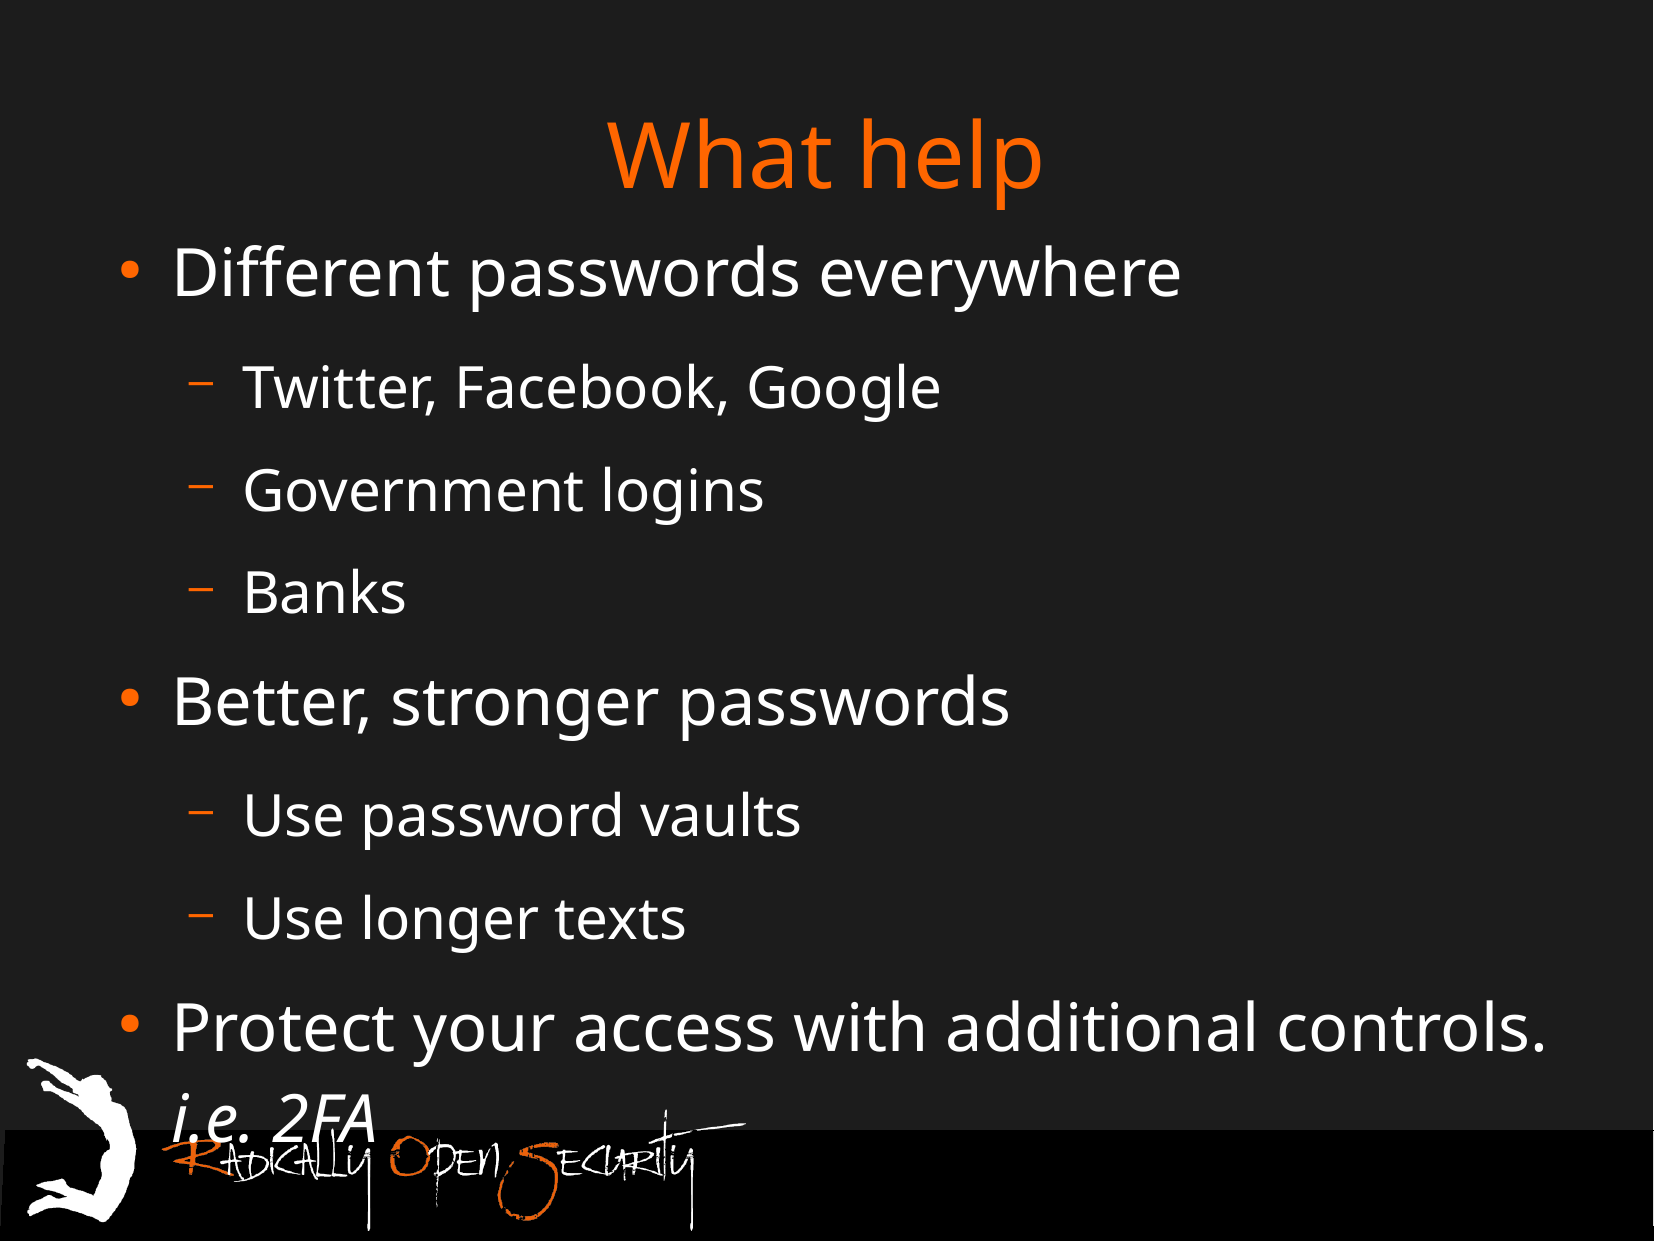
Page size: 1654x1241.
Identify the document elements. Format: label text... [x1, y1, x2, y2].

title What help [82, 49, 1571, 257]
picture [0, 1022, 778, 1241]
list Different passwords everywhere Twitter, Facebook, Google Government logins Banks Better, stronger passwords Use password vaults Use longer texts Protect your access with additional controls. i.e. 2FA [100, 225, 1589, 1054]
